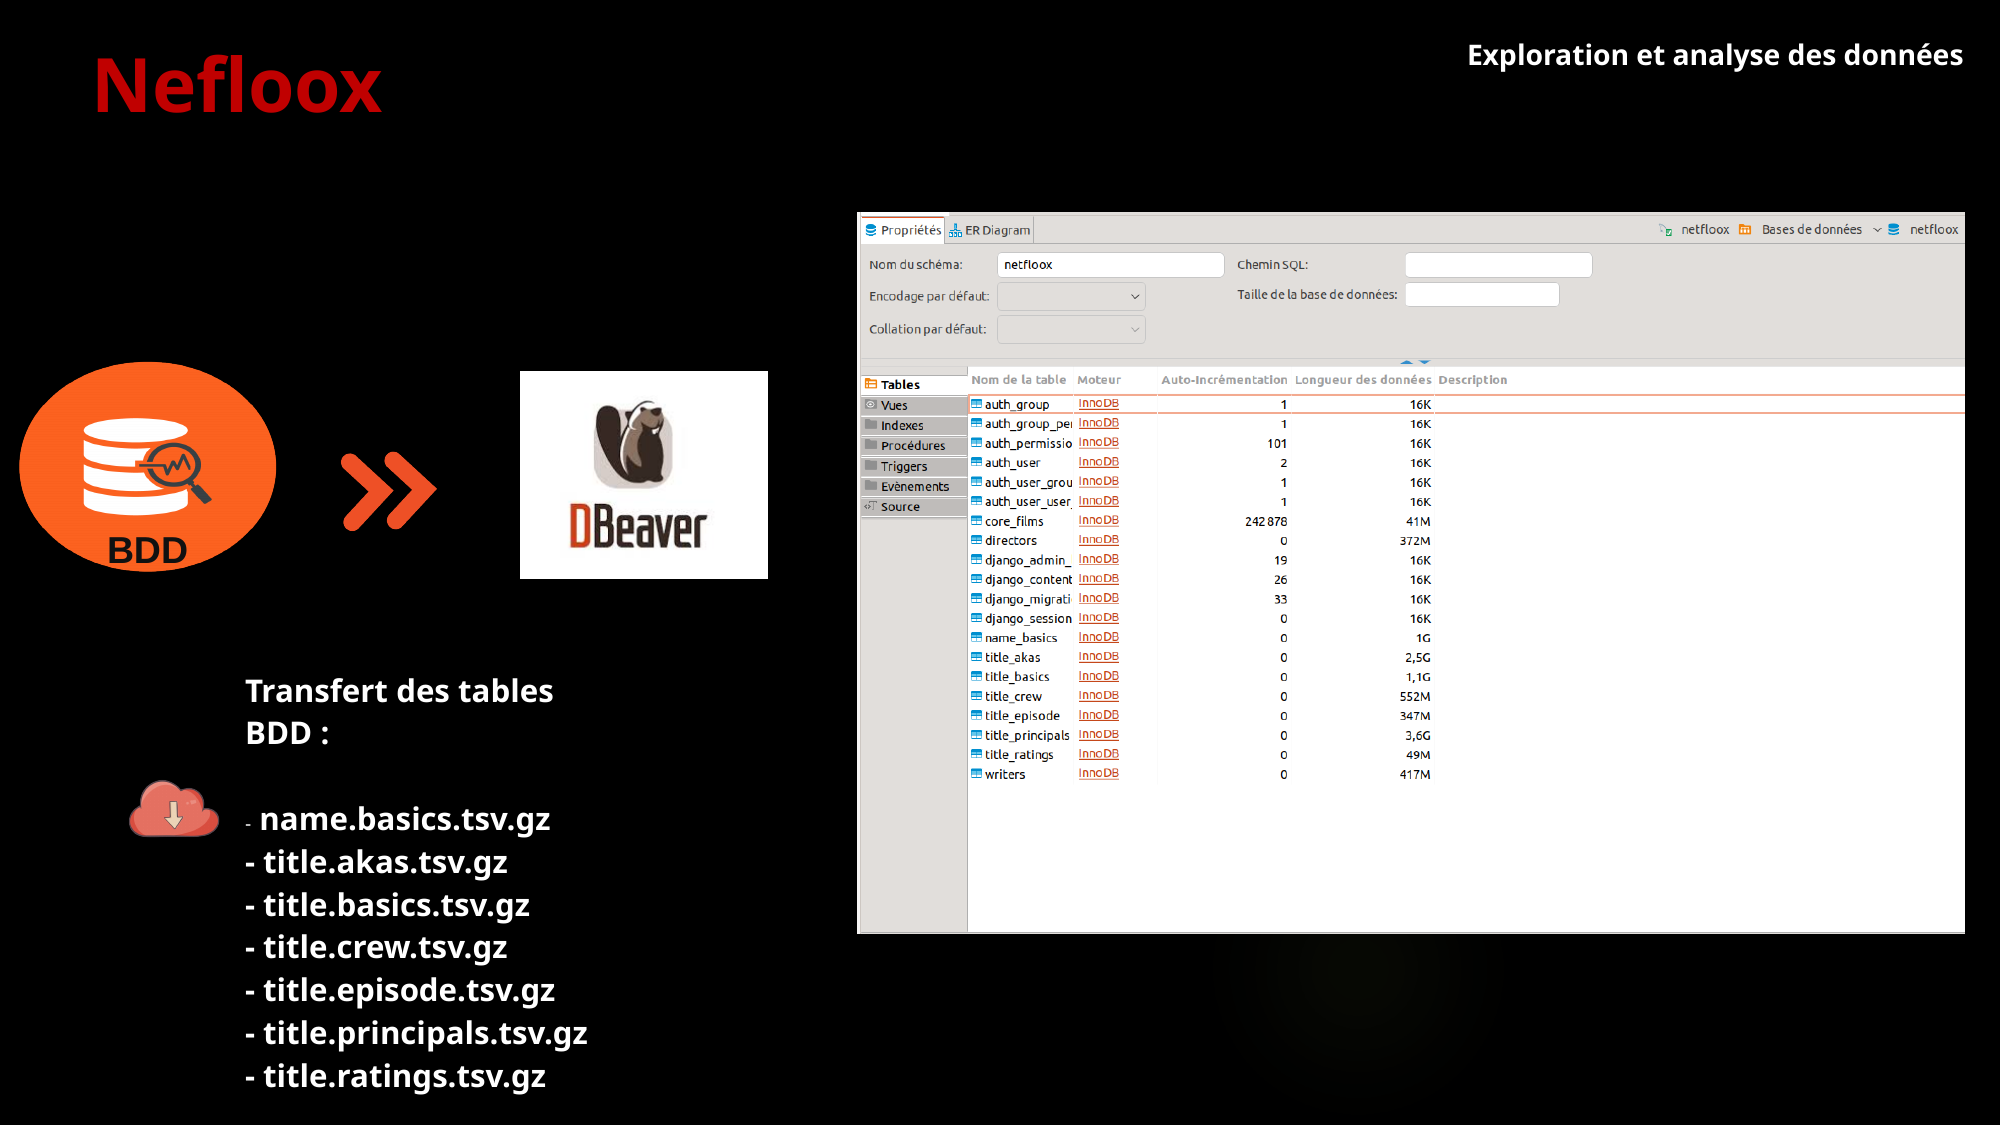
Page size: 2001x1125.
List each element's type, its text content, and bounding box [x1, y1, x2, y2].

picture [340, 441, 439, 540]
picture [520, 371, 768, 579]
text_box Nefloox [76, 25, 443, 128]
text_box Exploration et analyse des données [1315, 29, 1979, 79]
text_box Transfert des tables BDD : - name.basics.tsv.gz - title.akas.tsv.gz - title.basics.tsv.gz - title.crew.tsv.gz - title.episode.tsv.gz - title.principals.tsv.gz - title.ratings.tsv.gz [230, 661, 615, 990]
picture [120, 754, 228, 863]
picture [857, 212, 1965, 934]
picture [17, 360, 278, 573]
